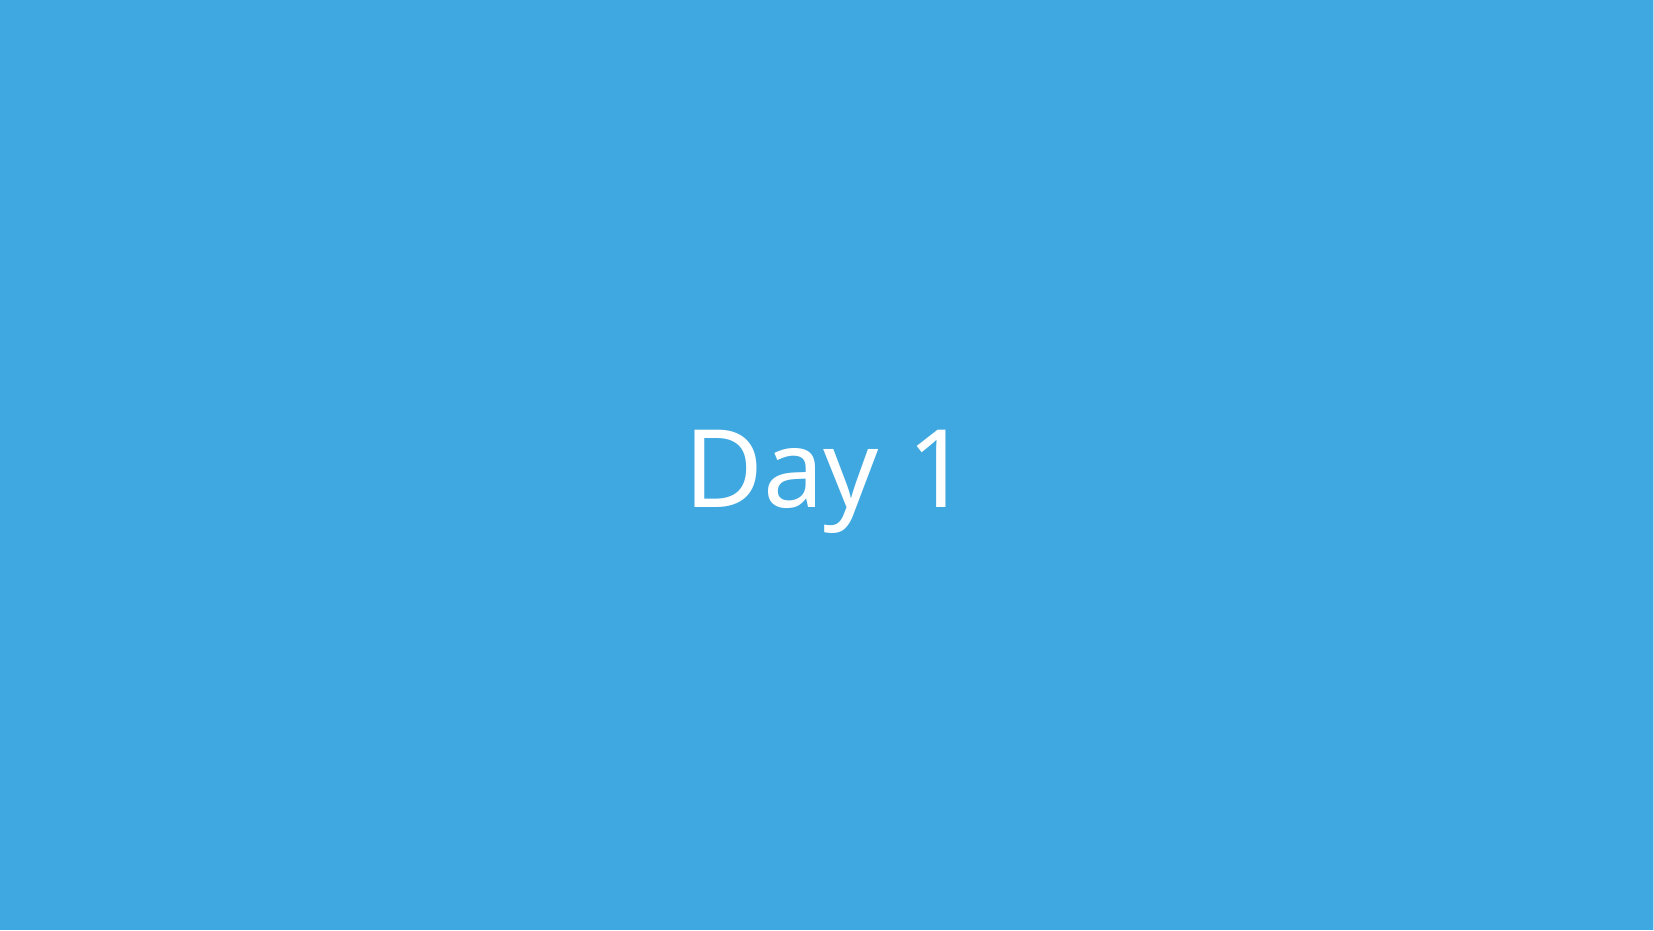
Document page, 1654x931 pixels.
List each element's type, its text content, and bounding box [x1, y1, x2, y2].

title Day 1 [82, 163, 1571, 767]
